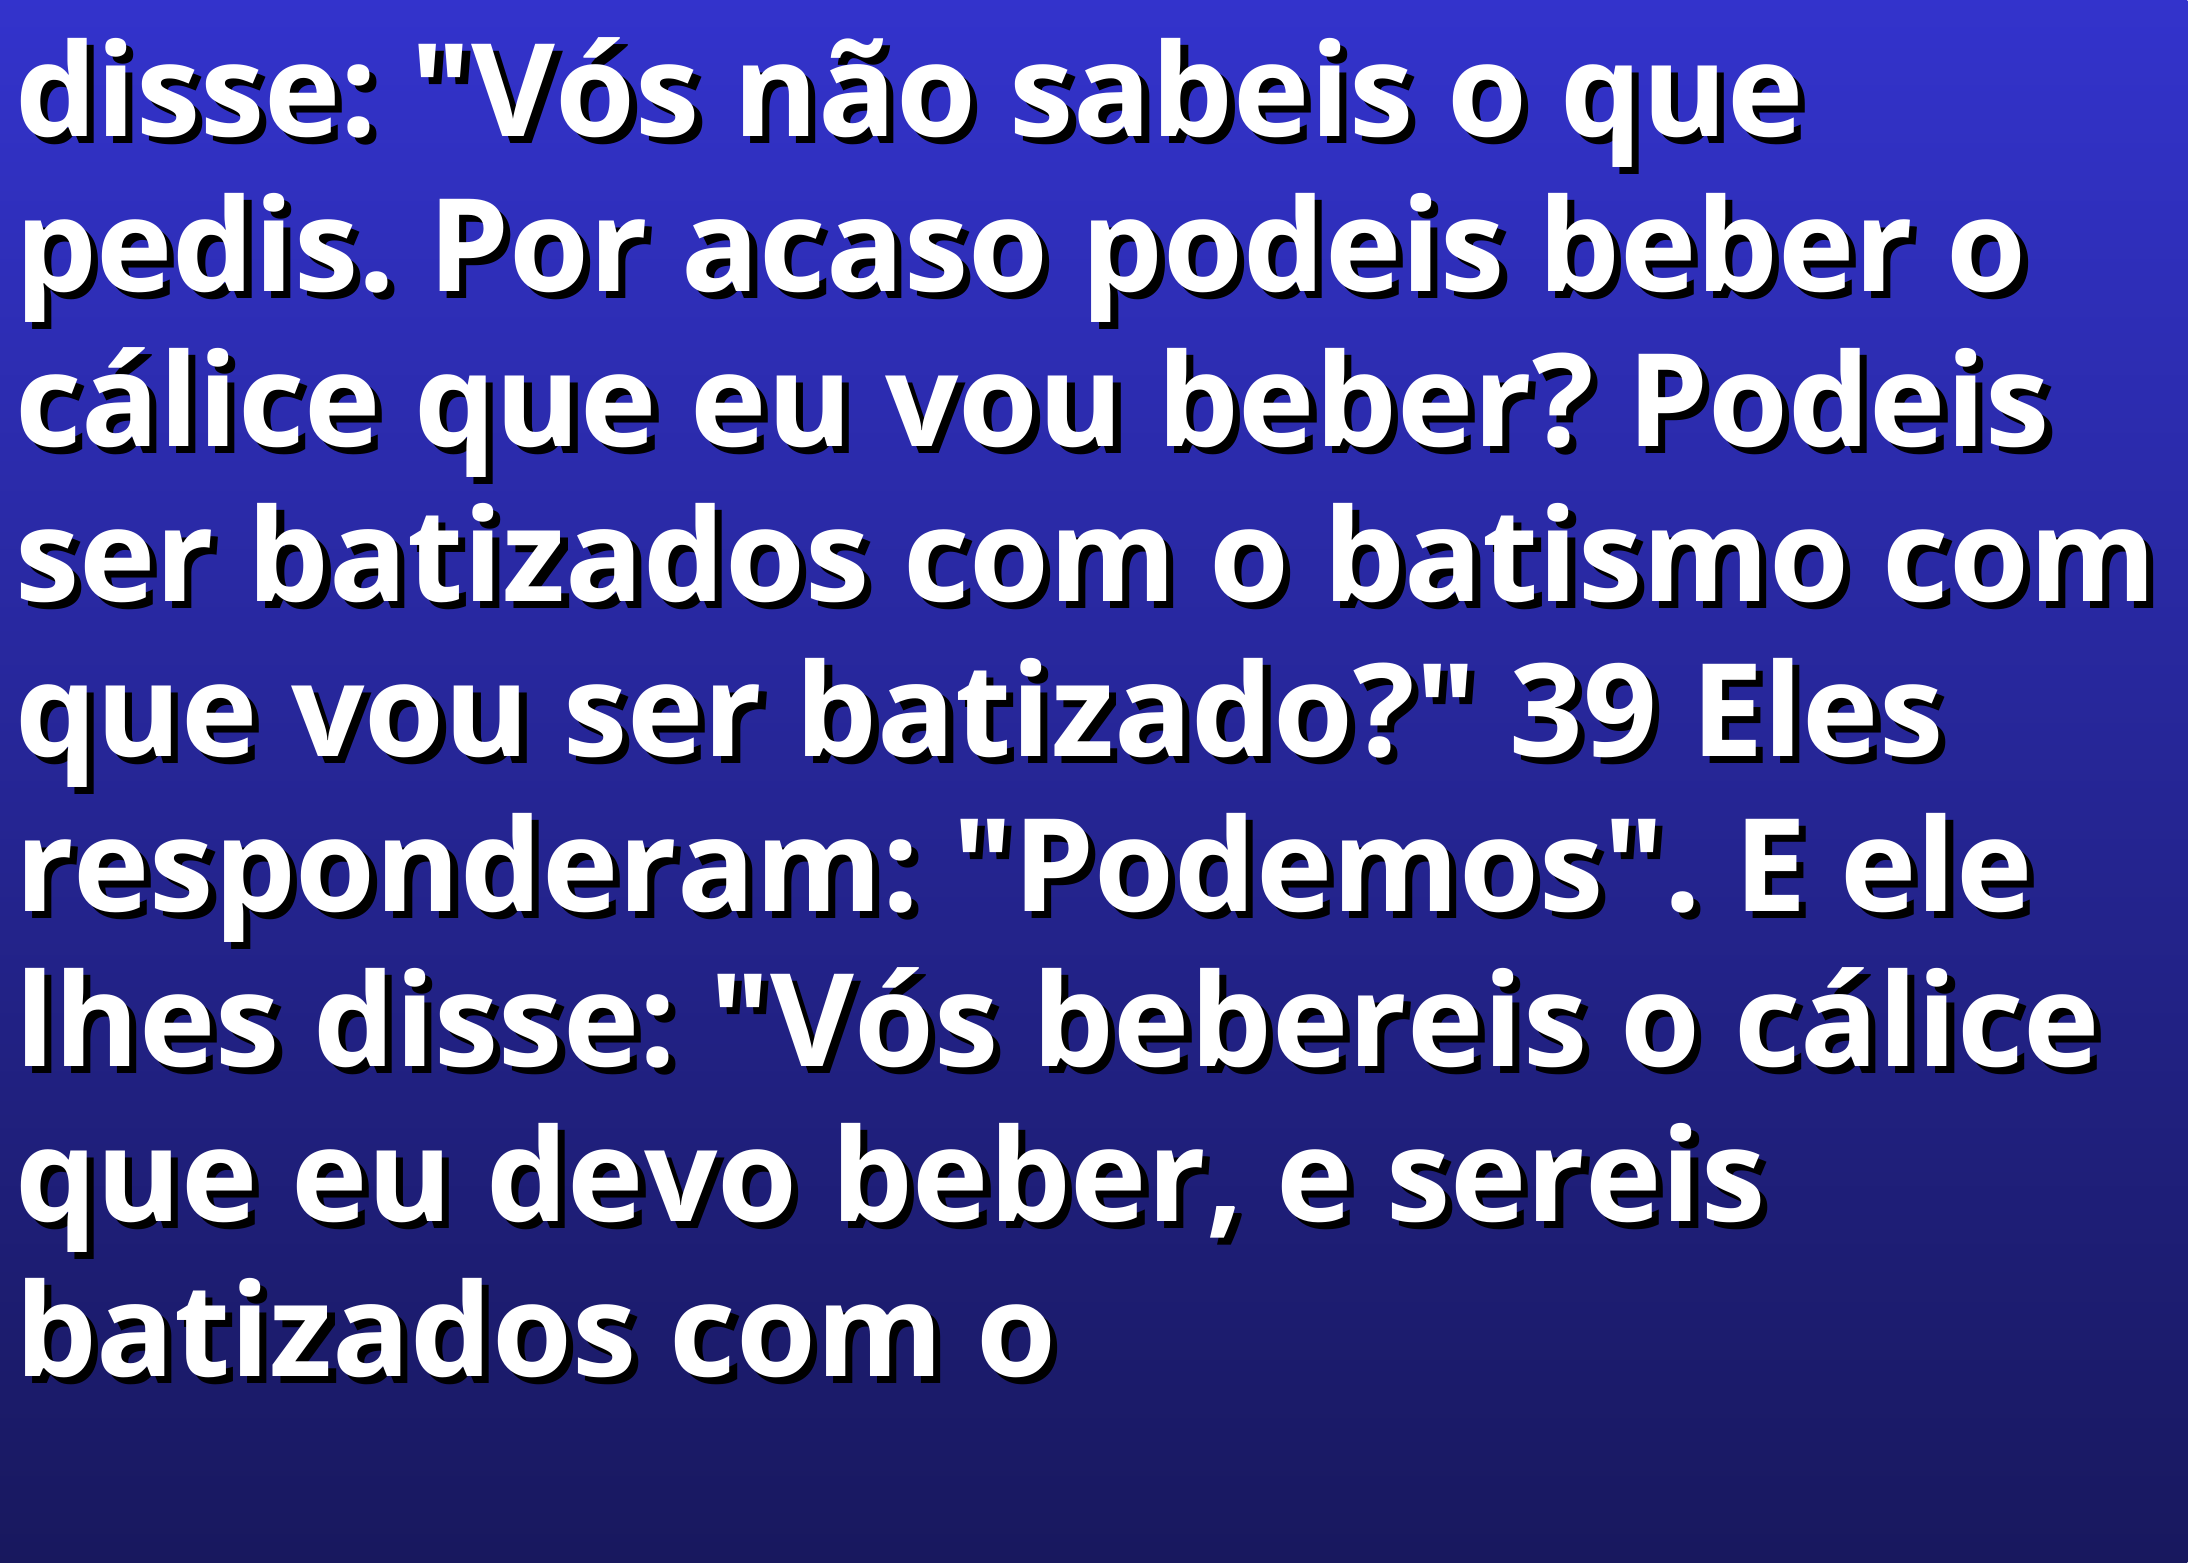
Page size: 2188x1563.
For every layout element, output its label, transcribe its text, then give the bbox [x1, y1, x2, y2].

text_box disse: "Vós não sabeis o que pedis. Por acaso podeis beber o cálice que eu vou beber? Podeis ser batizados com o batismo com que vou ser batizado?" 39 Eles responderam: "Podemos". E ele lhes disse: "Vós bebereis o cálice que eu devo beber, e sereis batizados com o [0, 0, 2188, 1410]
